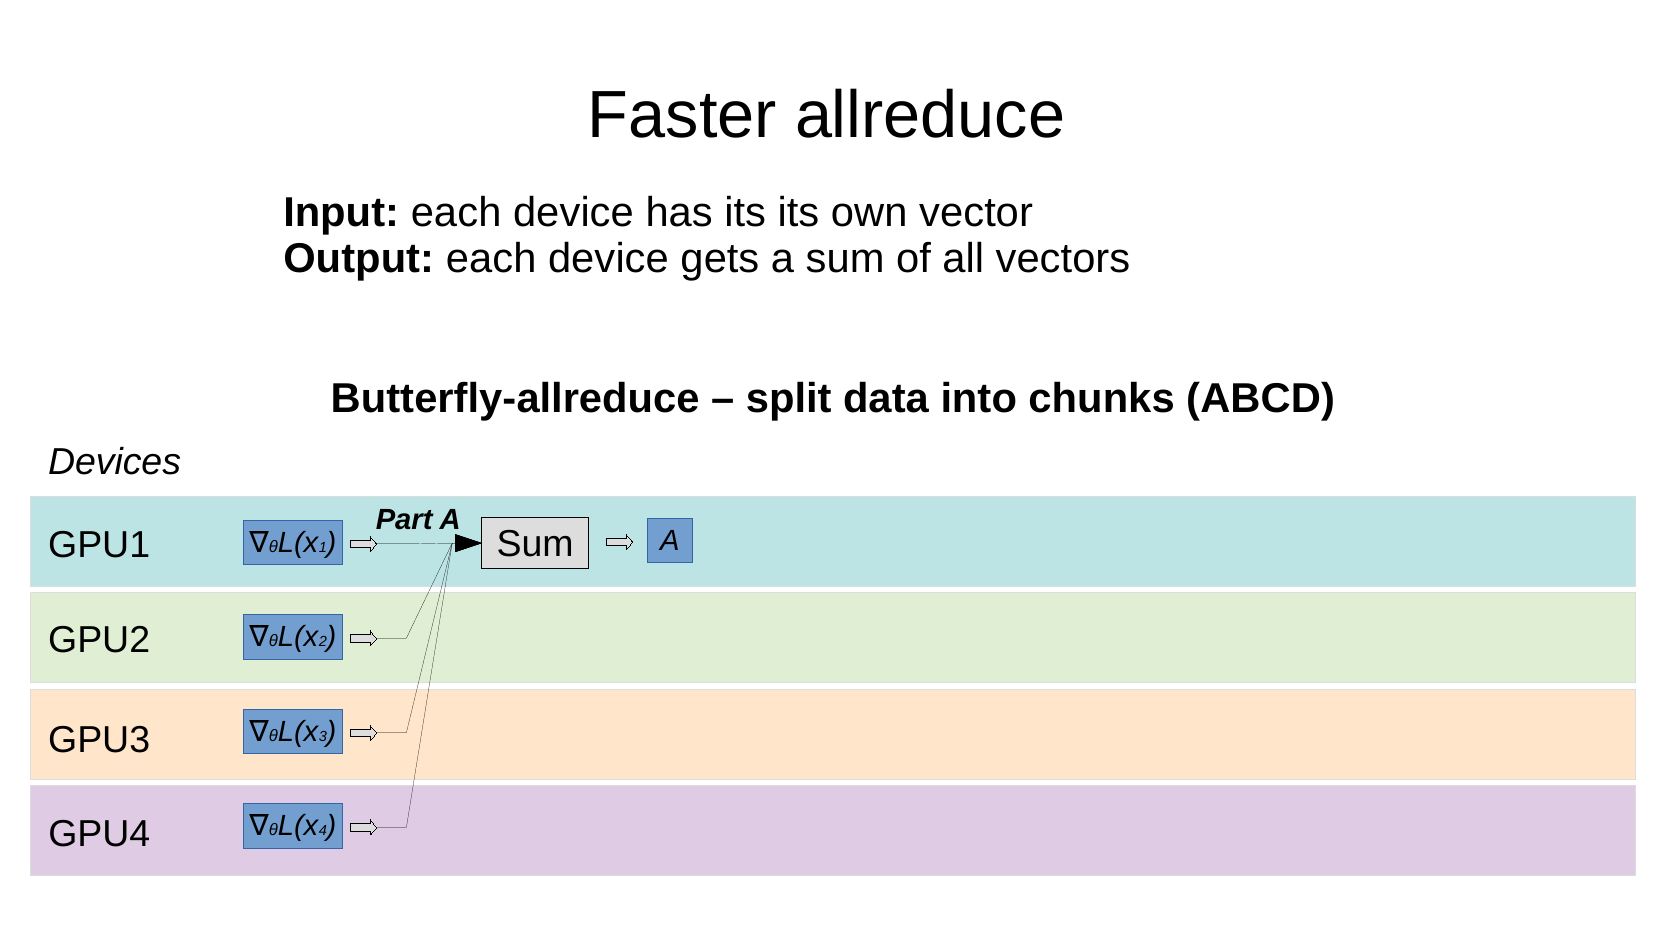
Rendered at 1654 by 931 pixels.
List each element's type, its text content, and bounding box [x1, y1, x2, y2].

text_box GPU3 [33, 711, 226, 768]
text_box [432, 553, 449, 587]
text_box ∇θL(x2) [243, 614, 343, 660]
text_box [30, 785, 1636, 876]
text_box [30, 592, 440, 683]
text_box [415, 689, 1636, 780]
text_box ∇θL(x1) [243, 520, 343, 565]
text_box GPU2 [33, 610, 226, 668]
text_box Input: each device has its its own vector Output: each device gets a sum of all vectors Butterfly-allreduce – split data into chunks (ABCD) [268, 181, 1398, 429]
text_box Sum [527, 544, 536, 554]
text_box A [647, 518, 693, 563]
text_box GPU1 [33, 516, 226, 574]
text_box Part A [361, 495, 544, 544]
text_box [30, 689, 428, 780]
text_box GPU4 [33, 805, 226, 863]
text_box Devices [33, 433, 226, 491]
text_box [446, 496, 1636, 587]
text_box [419, 592, 444, 683]
text_box [30, 496, 451, 587]
title Faster allreduce [82, 37, 1571, 193]
text_box Sum [481, 517, 589, 569]
text_box [442, 570, 447, 587]
text_box [430, 592, 1636, 683]
text_box ∇θL(x3) [243, 709, 343, 754]
text_box ∇θL(x4) [243, 803, 343, 849]
